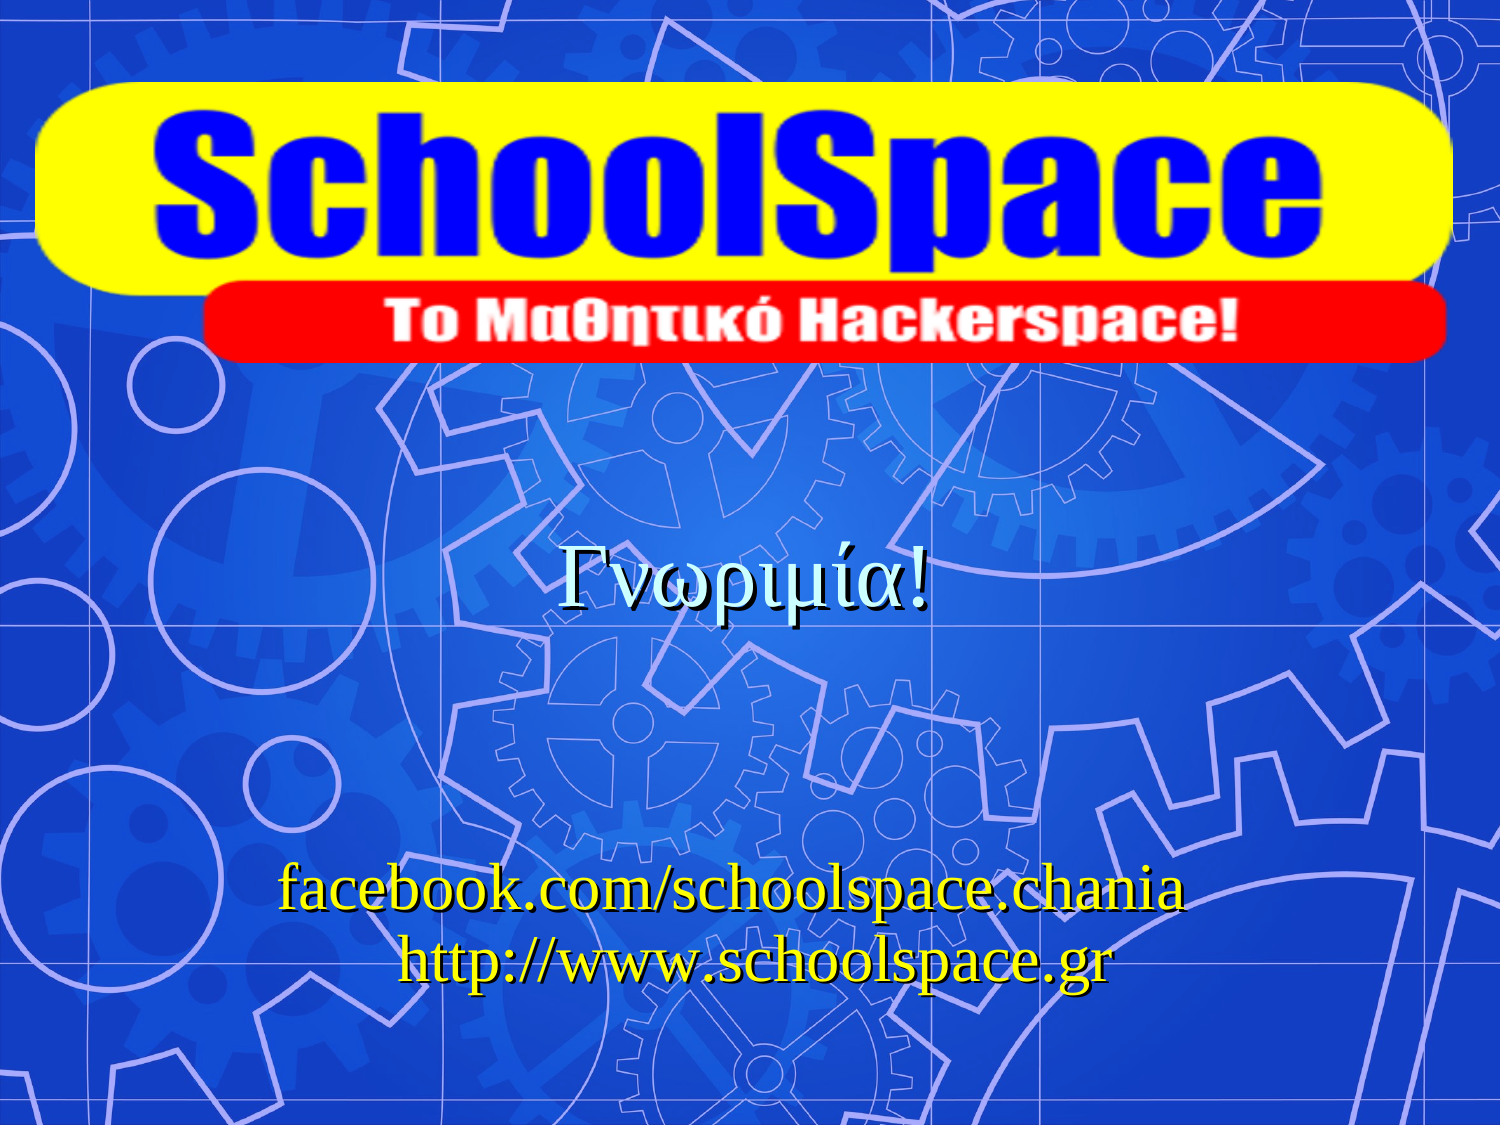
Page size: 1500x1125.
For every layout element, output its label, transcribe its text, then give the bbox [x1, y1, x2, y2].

title http://www.schoolspace.gr [70, 833, 1441, 1075]
picture [35, 82, 1453, 363]
title facebook.com/schoolspace.chania [47, 762, 1417, 1004]
title Γνωριμία! [42, 437, 1449, 703]
